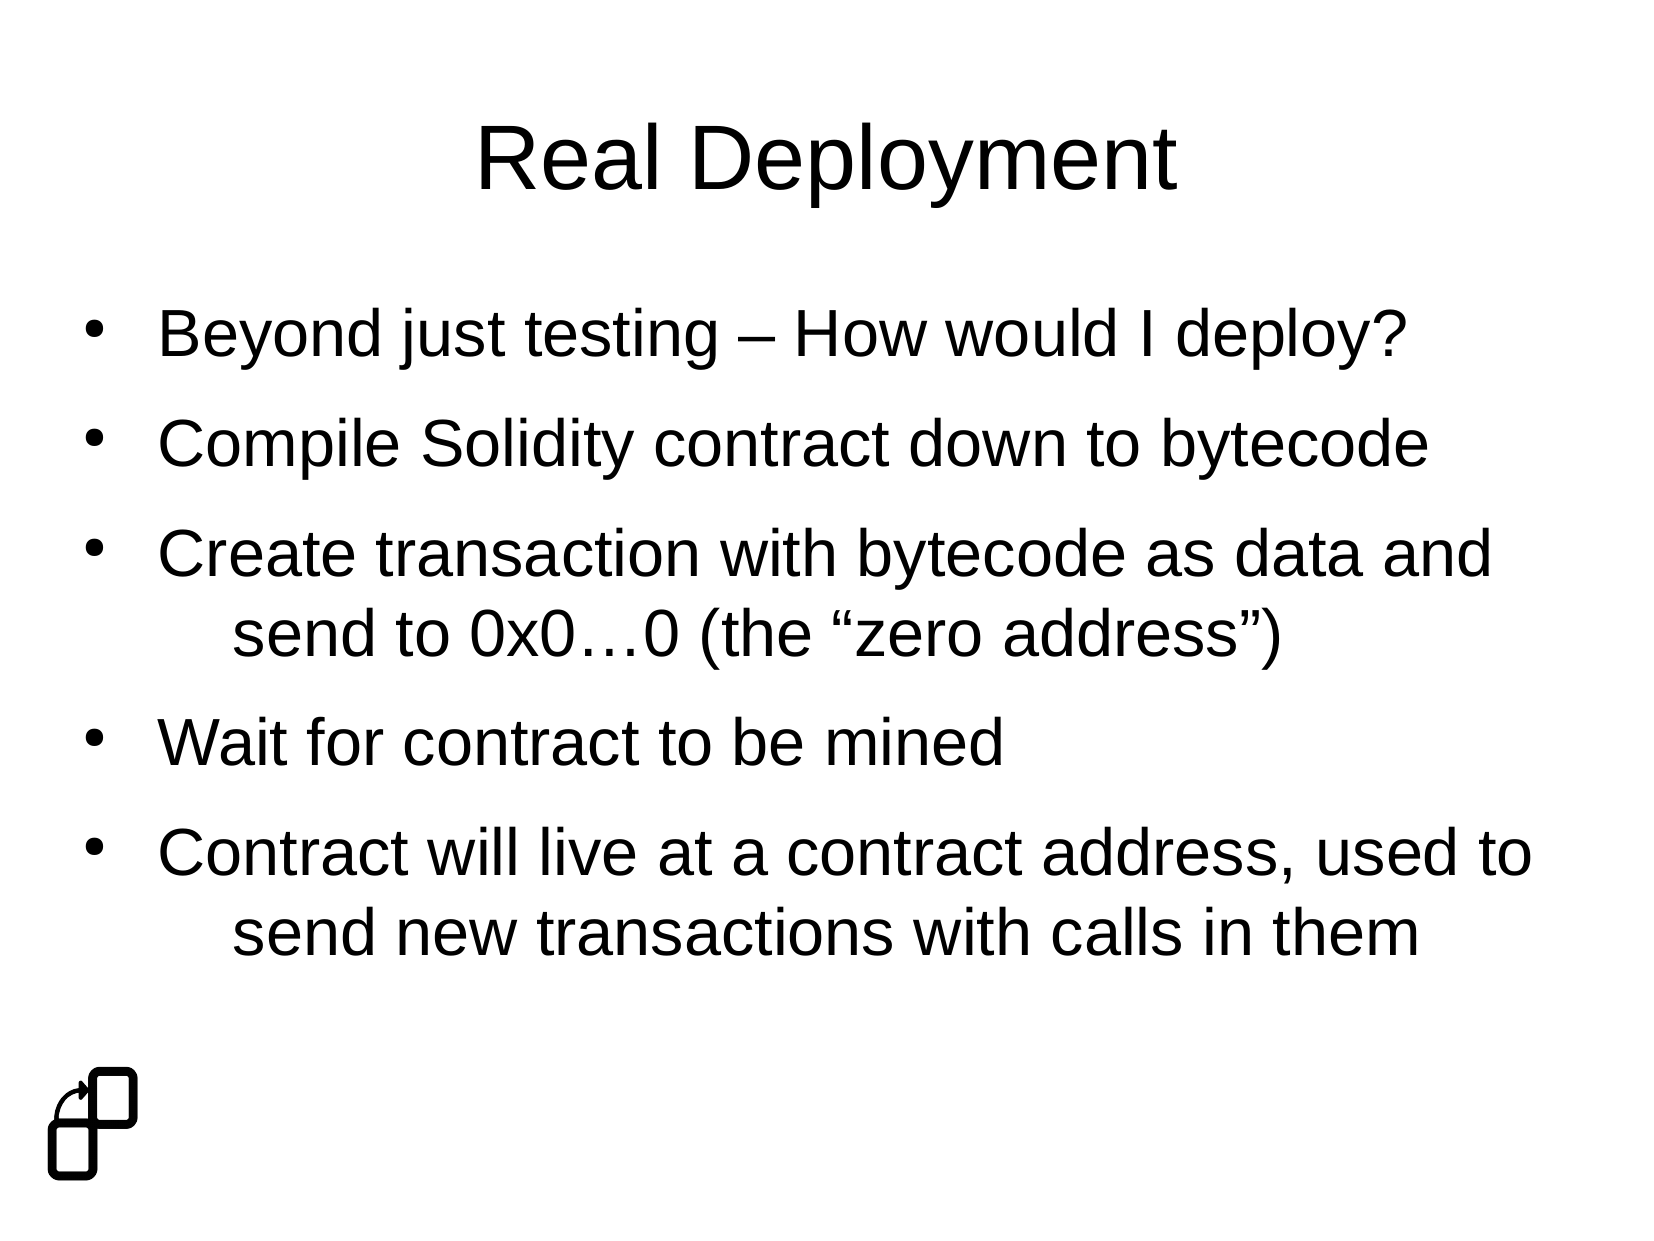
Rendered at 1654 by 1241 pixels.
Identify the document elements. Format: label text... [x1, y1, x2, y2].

title Real Deployment [82, 97, 1571, 209]
list Beyond just testing – How would I deploy? Compile Solidity contract down to bytecode Create transaction with bytecode as data and send to 0x0…0 (the “zero address”) Wait for contract to be mined Contract will live at a contract address, used to send new transactions with calls in them [82, 290, 1571, 1010]
picture [30, 1062, 153, 1186]
